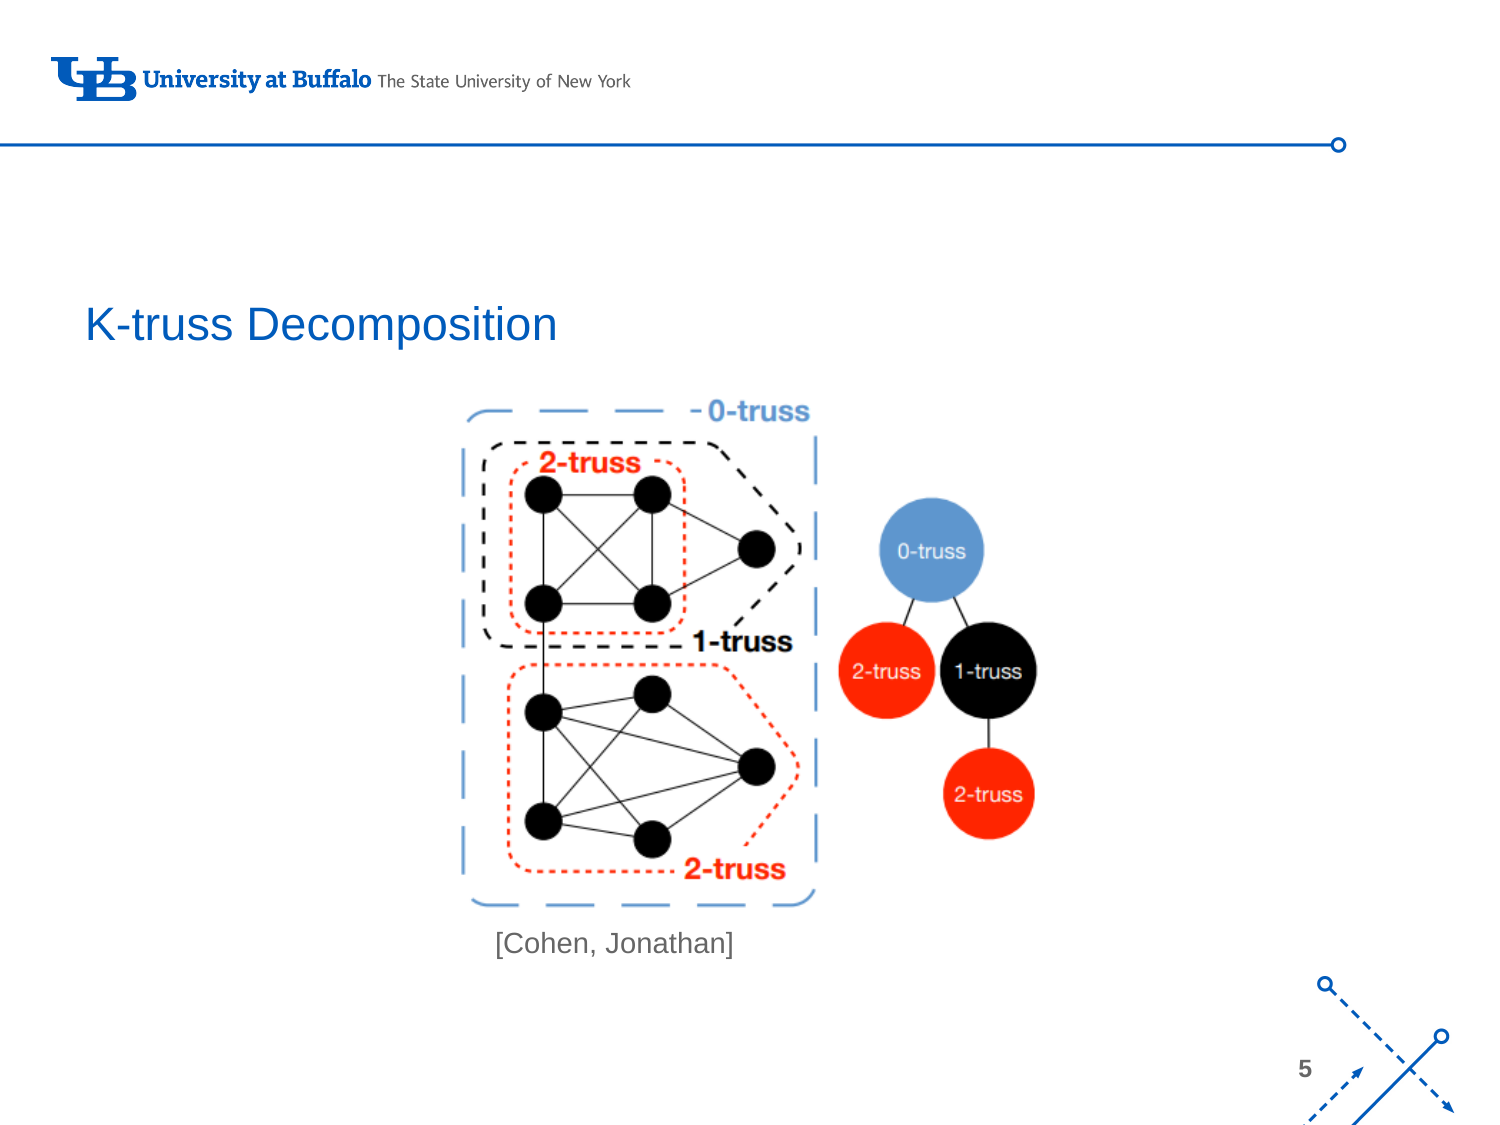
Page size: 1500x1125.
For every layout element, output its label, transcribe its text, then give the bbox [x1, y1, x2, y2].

picture [0, 0, 1500, 1125]
title K-truss Decomposition [69, 216, 1364, 359]
text_box [Cohen, Jonathan] [495, 923, 856, 961]
